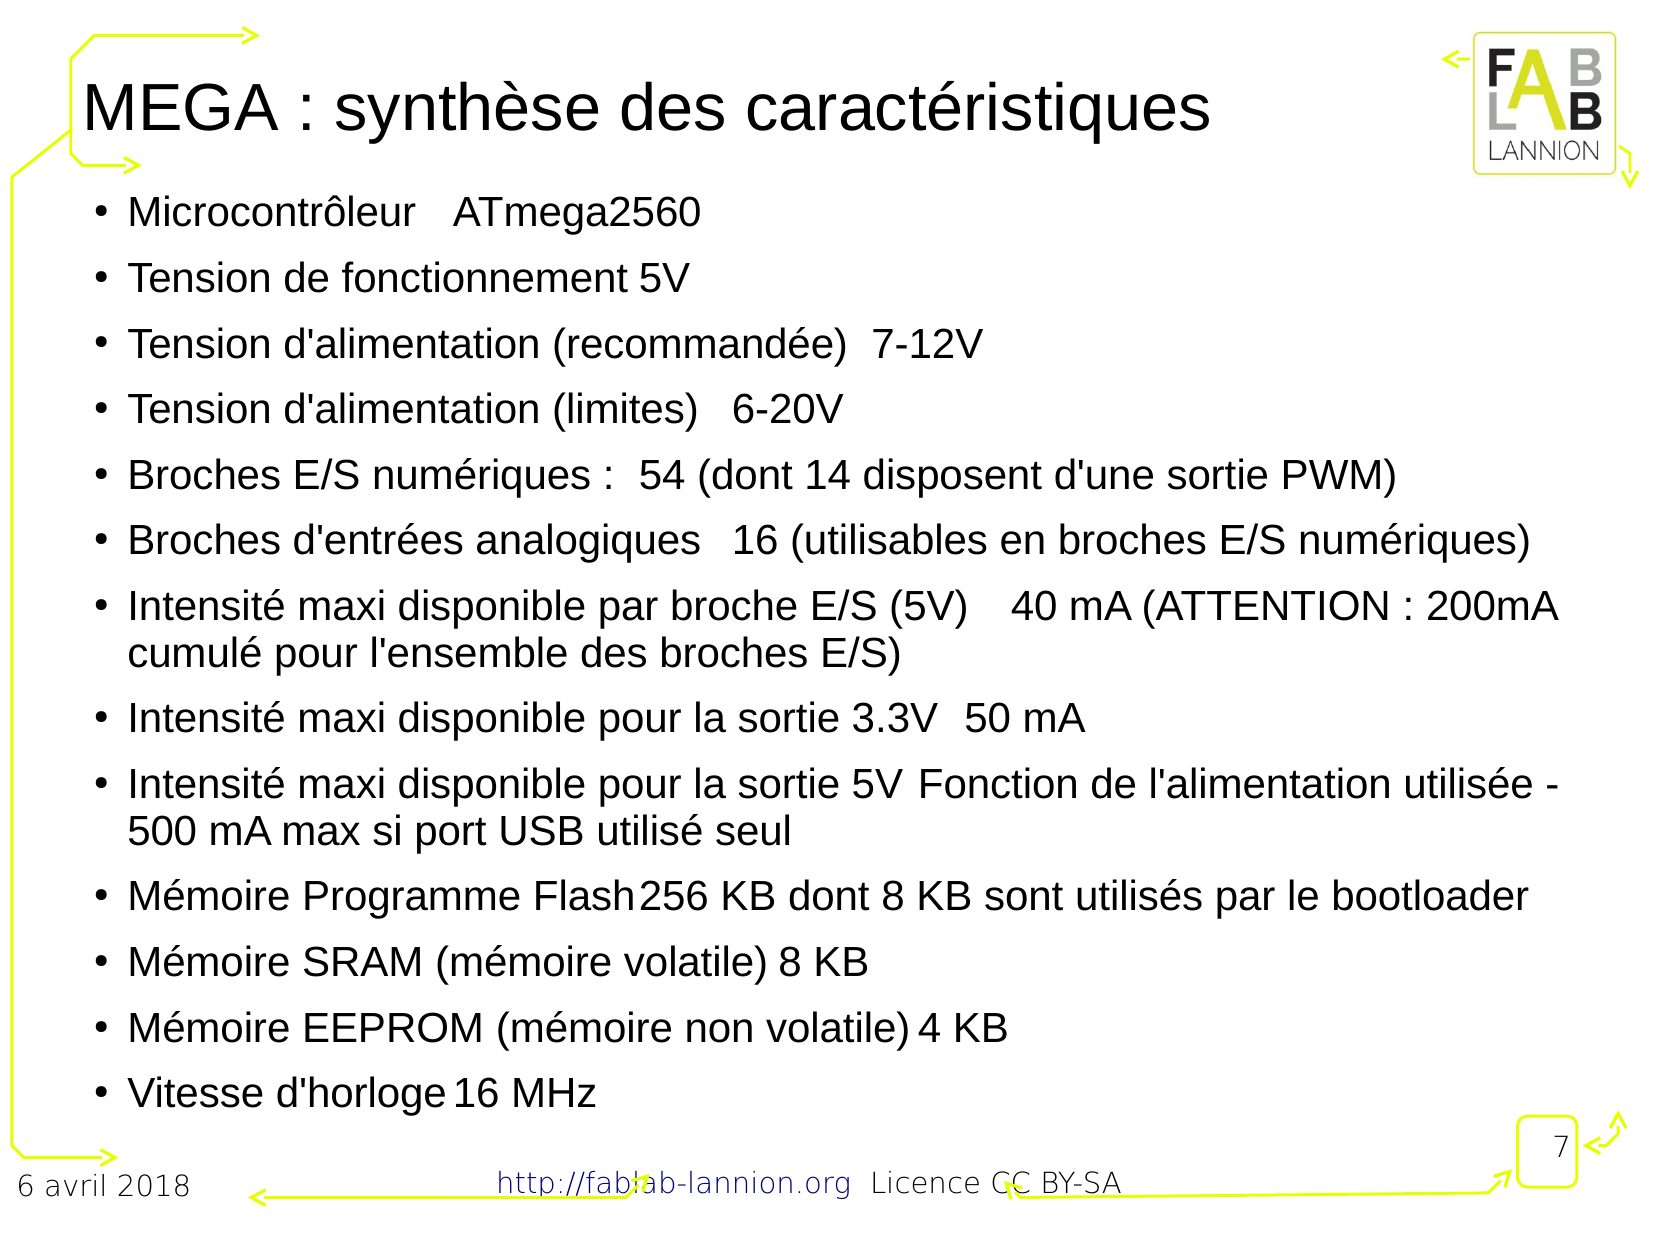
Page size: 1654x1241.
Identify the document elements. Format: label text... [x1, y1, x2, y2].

list Microcontrôleur ATmega2560 Tension de fonctionnement 5V Tension d'alimentation (recommandée) 7-12V Tension d'alimentation (limites) 6-20V Broches E/S numériques : 54 (dont 14 disposent d'une sortie PWM) Broches d'entrées analogiques 16 (utilisables en broches E/S numériques) Intensité maxi disponible par broche E/S (5V) 40 mA (ATTENTION : 200mA cumulé pour l'ensemble des broches E/S) Intensité maxi disponible pour la sortie 3.3V 50 mA Intensité maxi disponible pour la sortie 5V Fonction de l'alimentation utilisée - 500 mA max si port USB utilisé seul Mémoire Programme Flash 256 KB dont 8 KB sont utilisés par le bootloader Mémoire SRAM (mémoire volatile) 8 KB Mémoire EEPROM (mémoire non volatile) 4 KB Vitesse d'horloge 16 MHz [82, 188, 1571, 1123]
picture [1470, 29, 1619, 178]
title MEGA : synthèse des caractéristiques [82, 49, 1441, 166]
